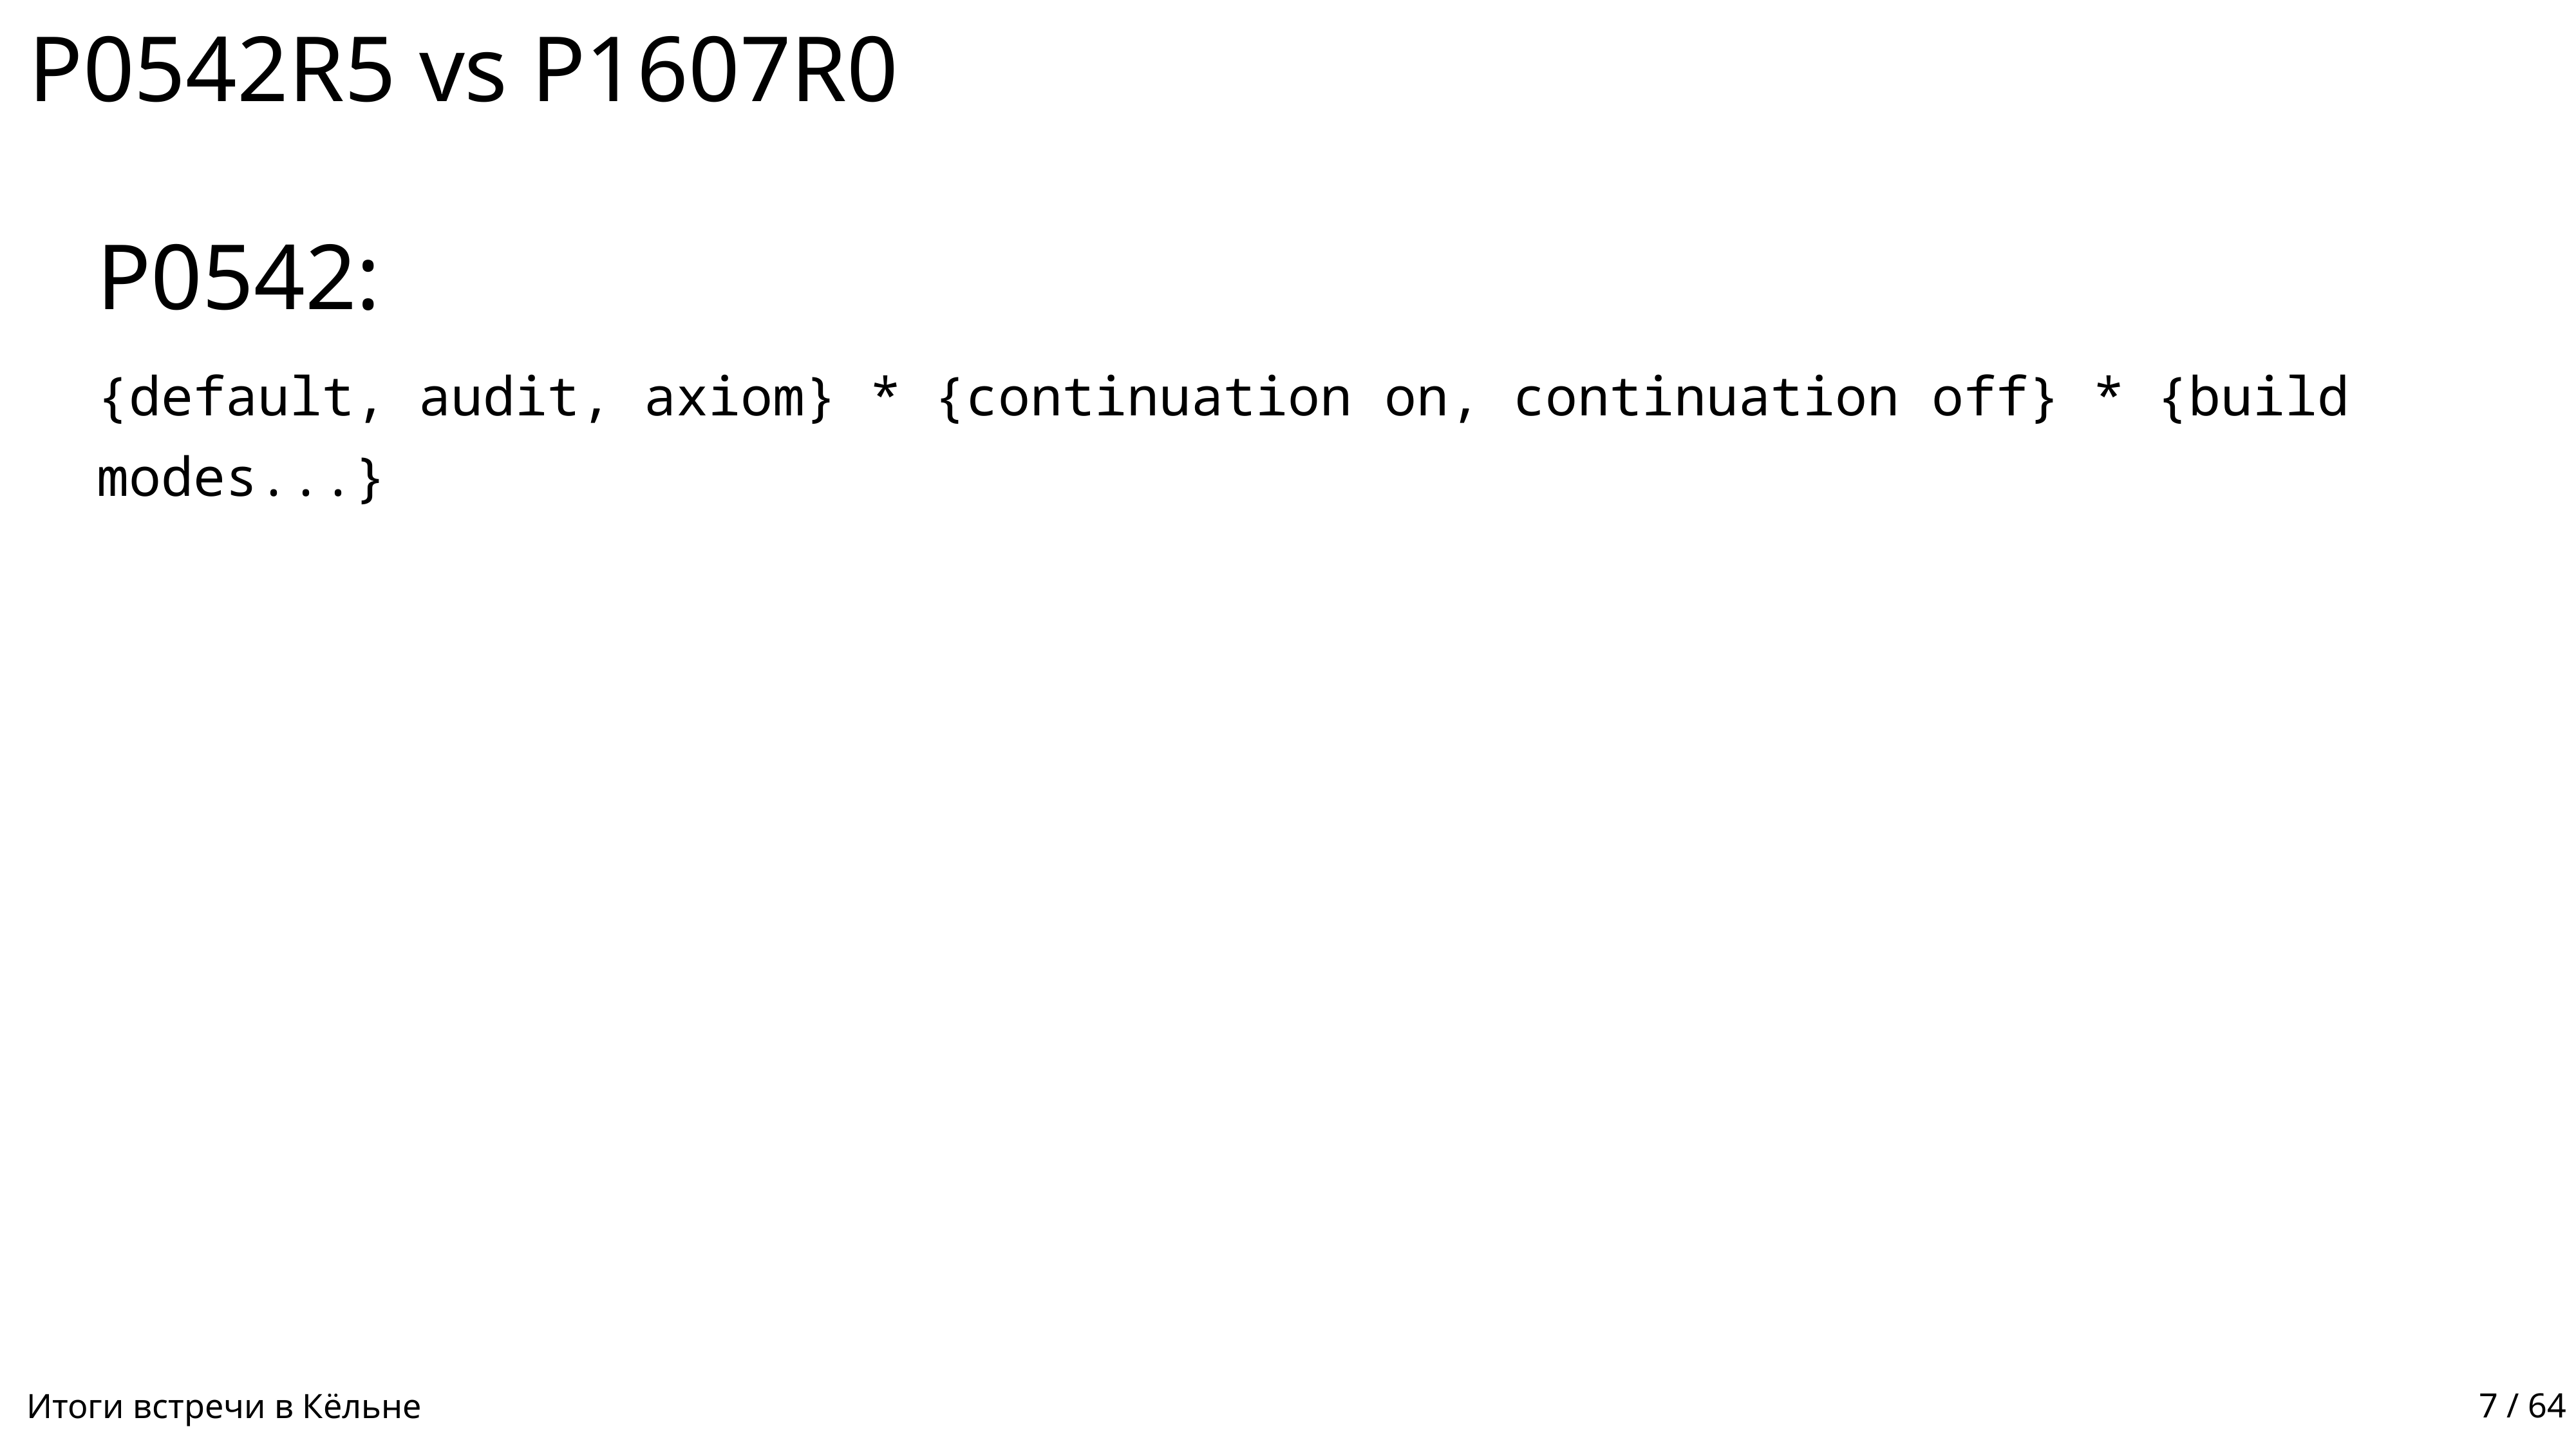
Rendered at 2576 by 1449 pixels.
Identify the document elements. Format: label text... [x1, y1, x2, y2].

list <number> / 64 [1479, 1376, 2576, 1431]
list P0542: {default, audit, axiom} * {continuation on, continuation off} * {build modes...} [87, 214, 2550, 1382]
list Итоги встречи в Кёльне [17, 1376, 1114, 1431]
title P0542R5 vs P1607R0 [19, 19, 2550, 155]
